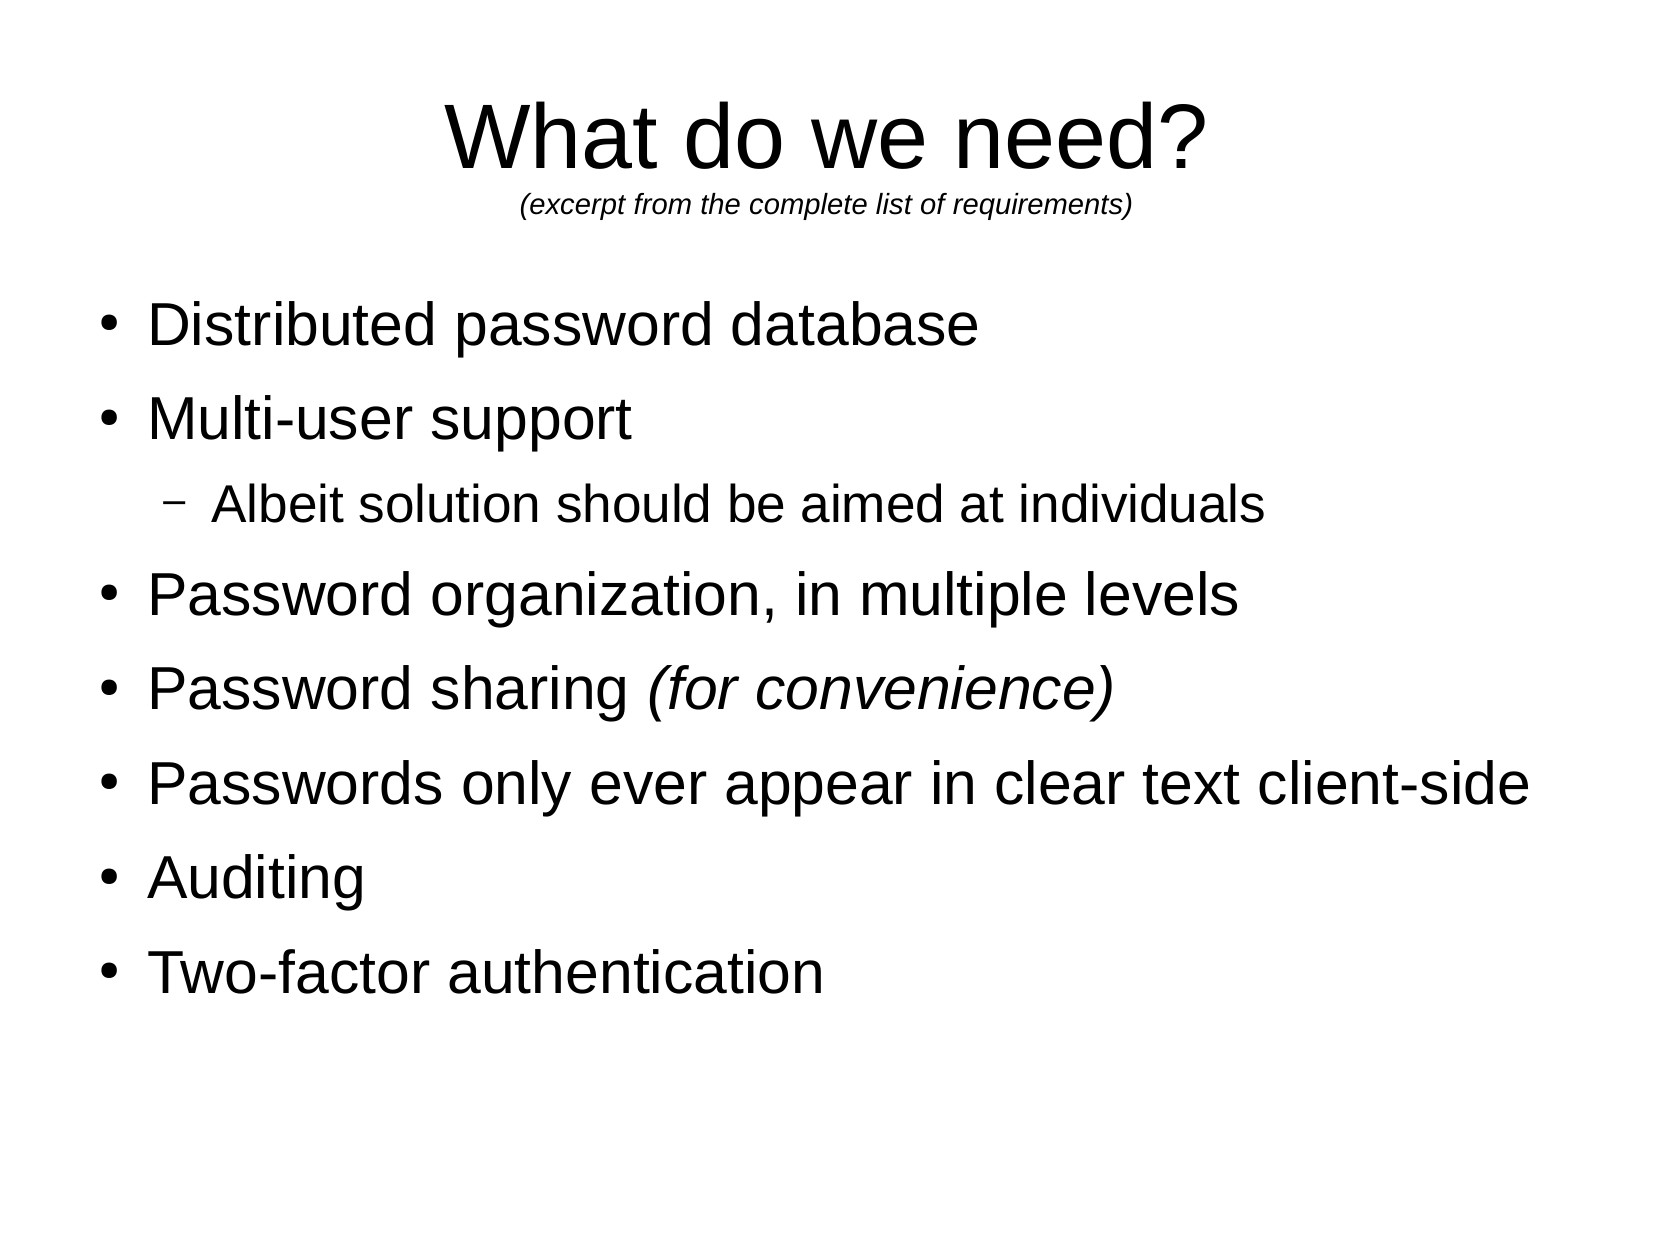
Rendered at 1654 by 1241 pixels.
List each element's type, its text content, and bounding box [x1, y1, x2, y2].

list Distributed password database Multi-user support Albeit solution should be aimed at individuals Password organization, in multiple levels Password sharing (for convenience) Passwords only ever appear in clear text client-side Auditing Two-factor authentication [82, 290, 1571, 1010]
title What do we need? (excerpt from the complete list of requirements) [82, 49, 1571, 257]
